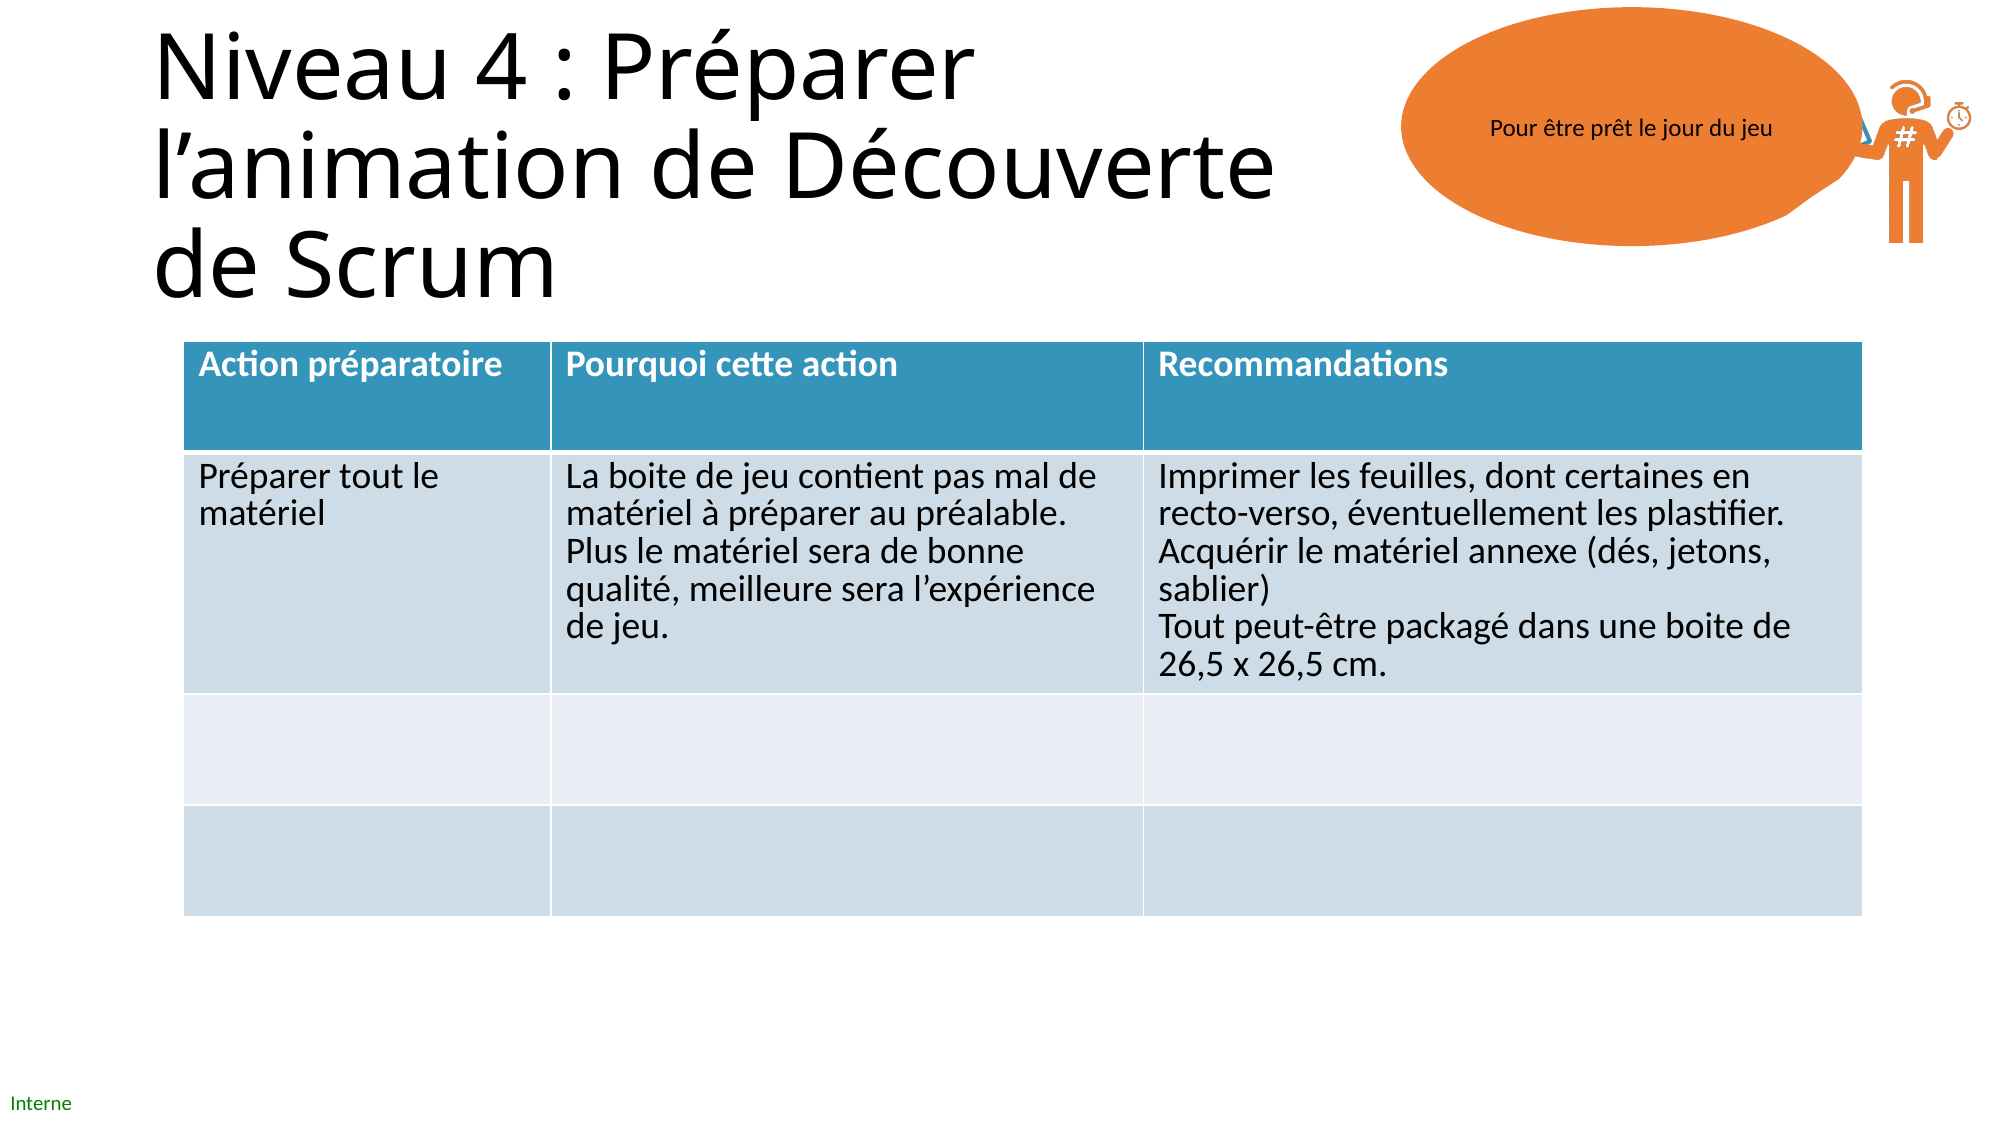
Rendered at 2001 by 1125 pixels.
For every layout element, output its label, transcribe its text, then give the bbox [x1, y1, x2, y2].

table_header Pourquoi cette action [552, 342, 1143, 450]
table_cell [184, 806, 550, 916]
table_cell [184, 695, 550, 804]
table_cell [1144, 806, 1862, 916]
table_header Recommandations [1144, 342, 1862, 450]
picture [1825, 71, 1976, 248]
table_cell La boite de jeu contient pas mal de matériel à préparer au préalable. Plus le matériel sera de bonne qualité, meilleure sera l’expérience de jeu. [552, 455, 1143, 693]
table_cell [1144, 695, 1862, 804]
table_cell [552, 695, 1143, 804]
table_cell [552, 806, 1143, 916]
text_box [1930, 132, 1954, 158]
table_cell Préparer tout le matériel [184, 455, 550, 693]
table_cell Imprimer les feuilles, dont certaines en recto-verso, éventuellement les plastifier. Acquérir le matériel annexe (dés, jetons, sablier) Tout peut-être packagé dans une boite de 26,5 x 26,5 cm. [1144, 455, 1862, 693]
text_box Pour être prêt le jour du jeu [1401, 7, 1863, 247]
table_header Action préparatoire [184, 342, 550, 450]
title Niveau 4 : Préparer l’animation de Découverte de Scrum [137, 59, 1399, 278]
